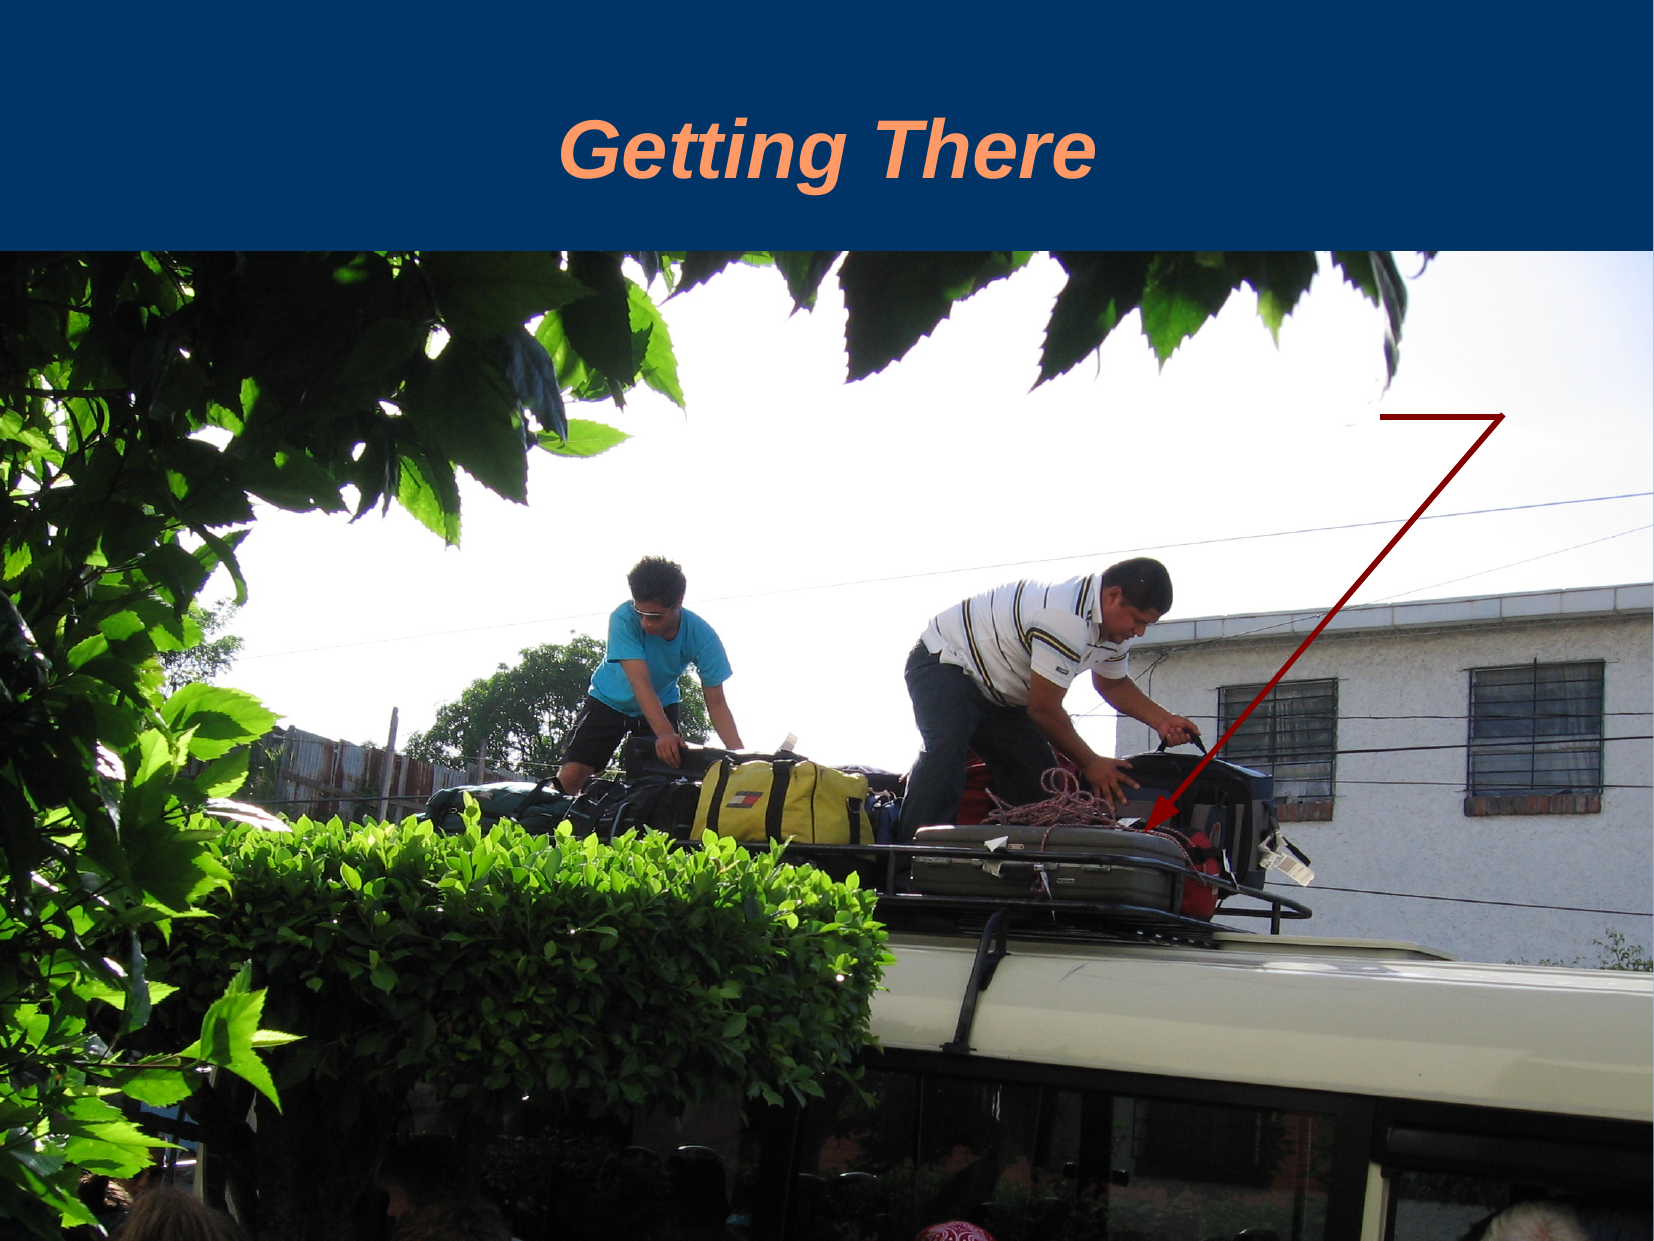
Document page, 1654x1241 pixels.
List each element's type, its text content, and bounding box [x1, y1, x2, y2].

text_box PC Transport [1039, 385, 1393, 475]
title Getting There [121, 53, 1534, 247]
picture [0, 251, 1654, 1241]
